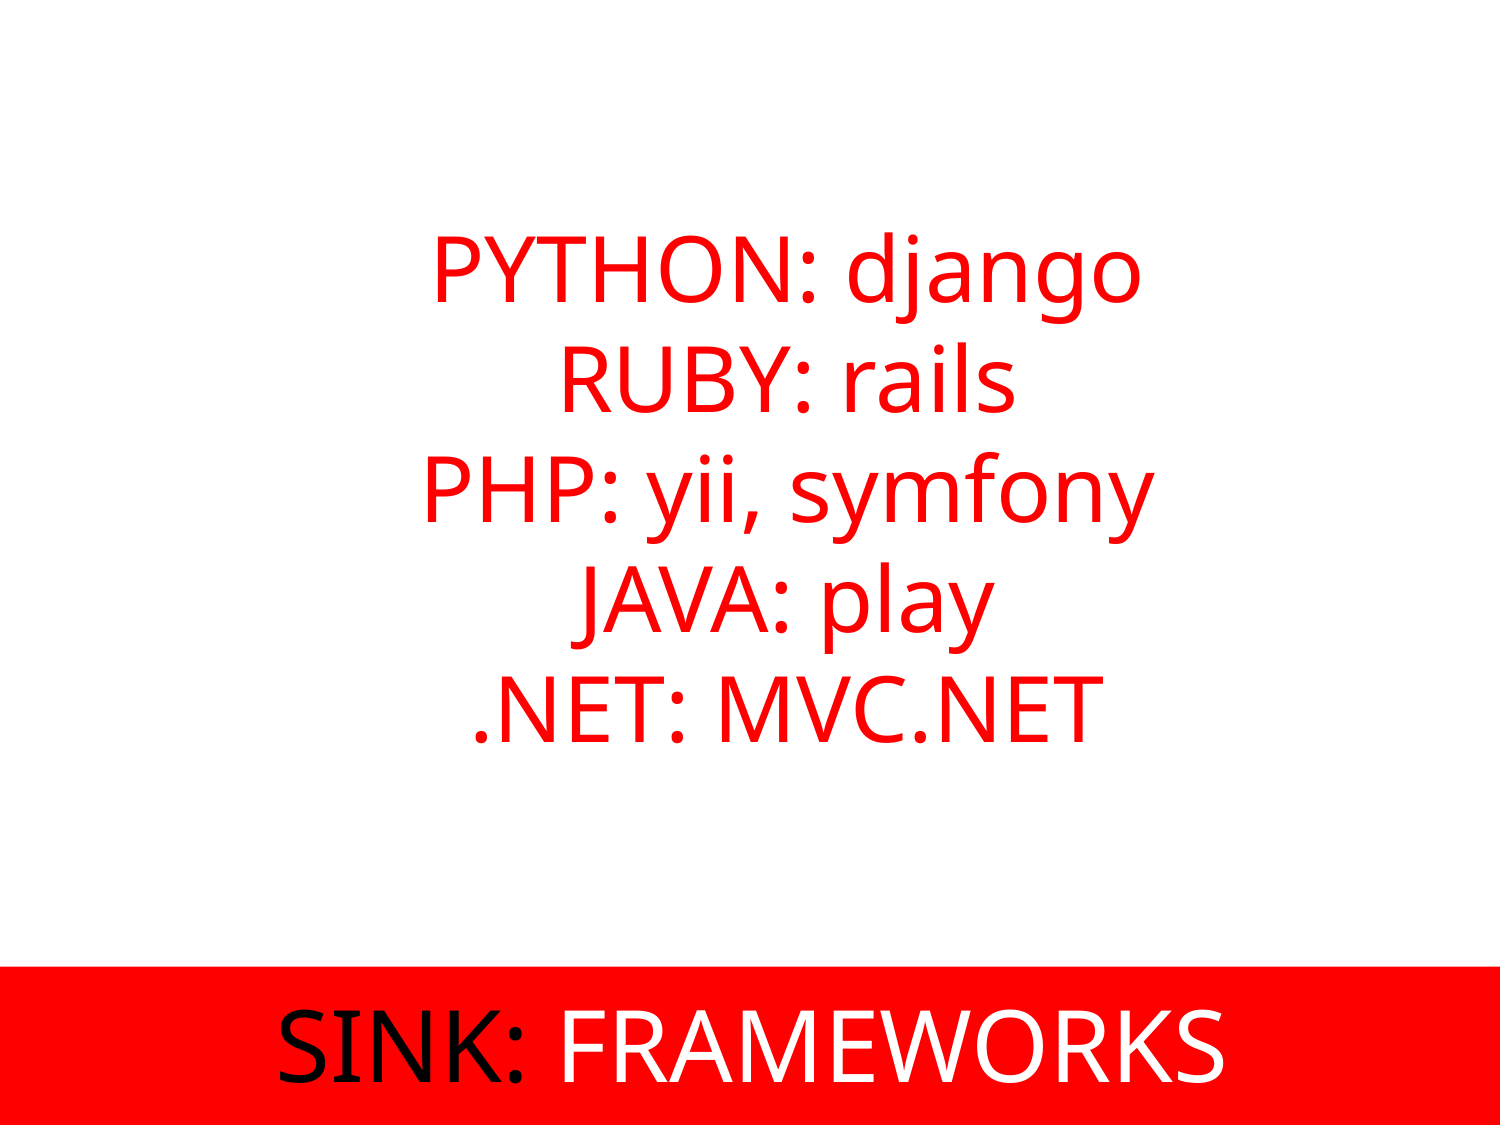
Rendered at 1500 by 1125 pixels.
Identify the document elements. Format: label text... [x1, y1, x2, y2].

title PYTHON: django RUBY: rails PHP: yii, symfony JAVA: play .NET: MVC.NET [75, 118, 1500, 989]
list SINK: FRAMEWORKS [28, 974, 1478, 1111]
